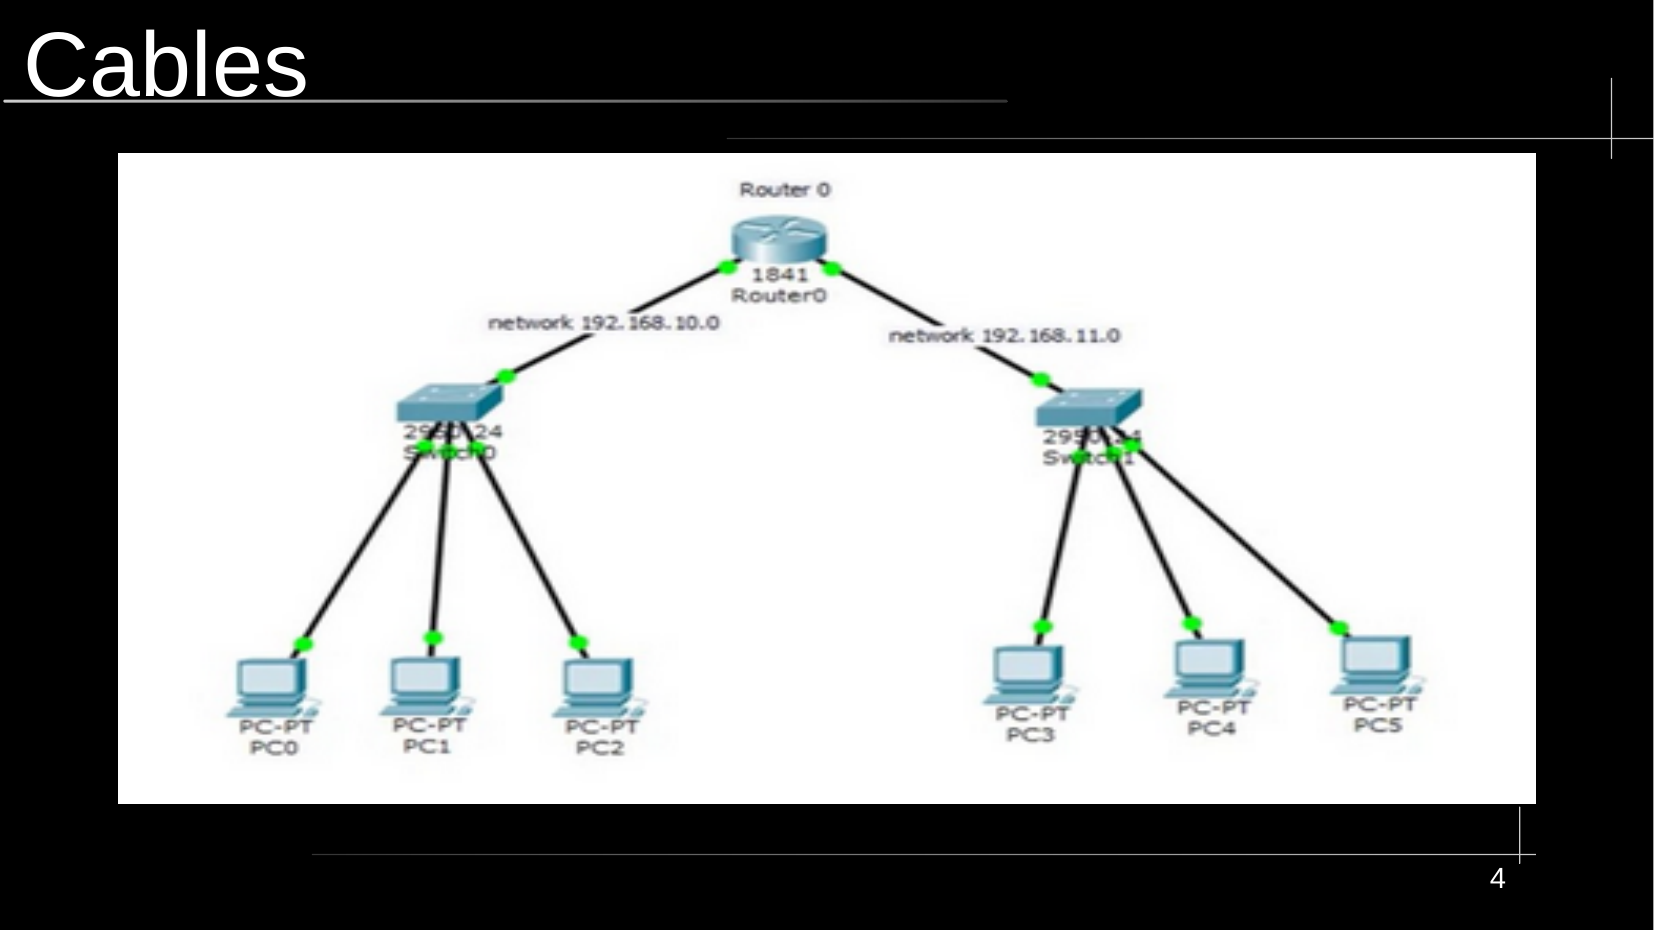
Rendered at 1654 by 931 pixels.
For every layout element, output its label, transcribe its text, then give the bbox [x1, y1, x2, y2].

title Cables [23, 11, 1589, 119]
picture [118, 153, 1536, 804]
